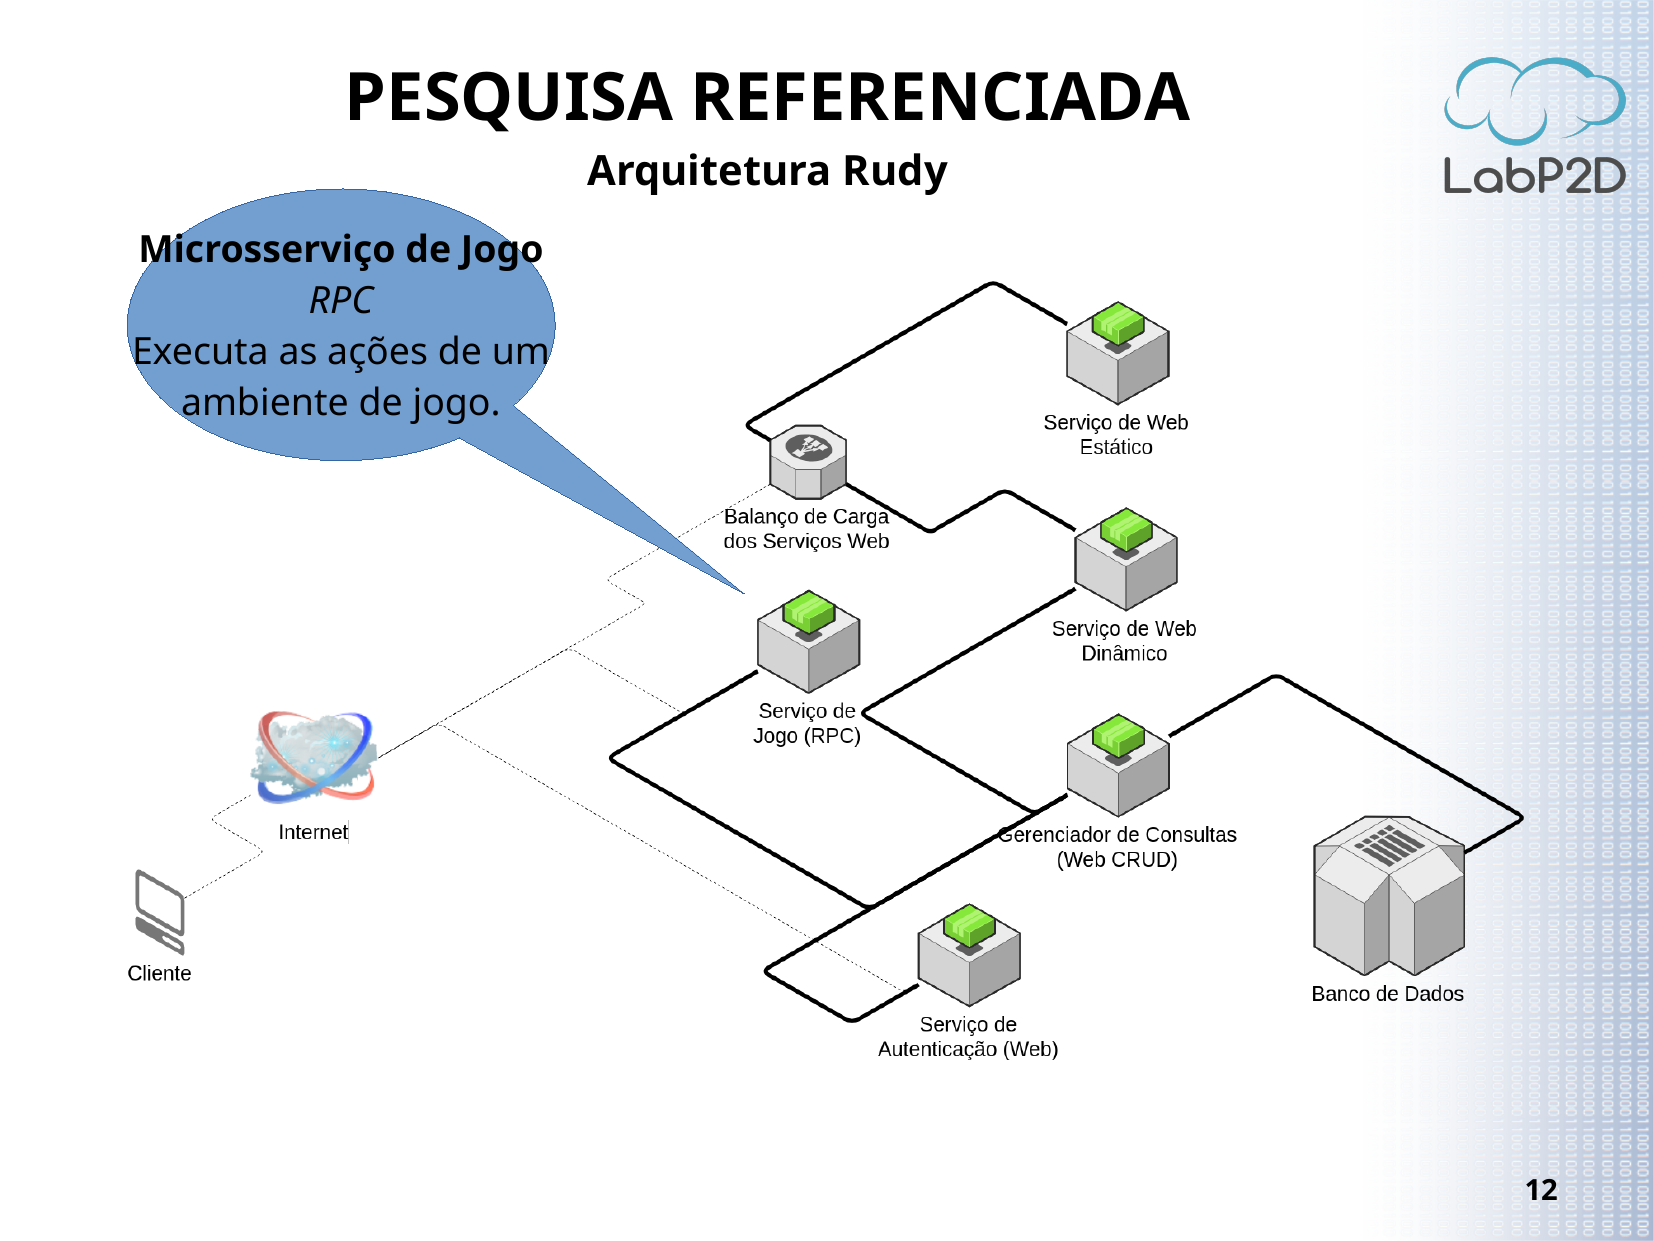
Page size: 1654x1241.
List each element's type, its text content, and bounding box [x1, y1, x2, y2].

title PESQUISA REFERENCIADA Arquitetura Rudy [82, 19, 1453, 227]
picture [127, 279, 139, 313]
text_box Microsserviço de Jogo RPC Executa as ações de um ambiente de jogo. [127, 188, 745, 594]
picture [127, 1, 1654, 1240]
